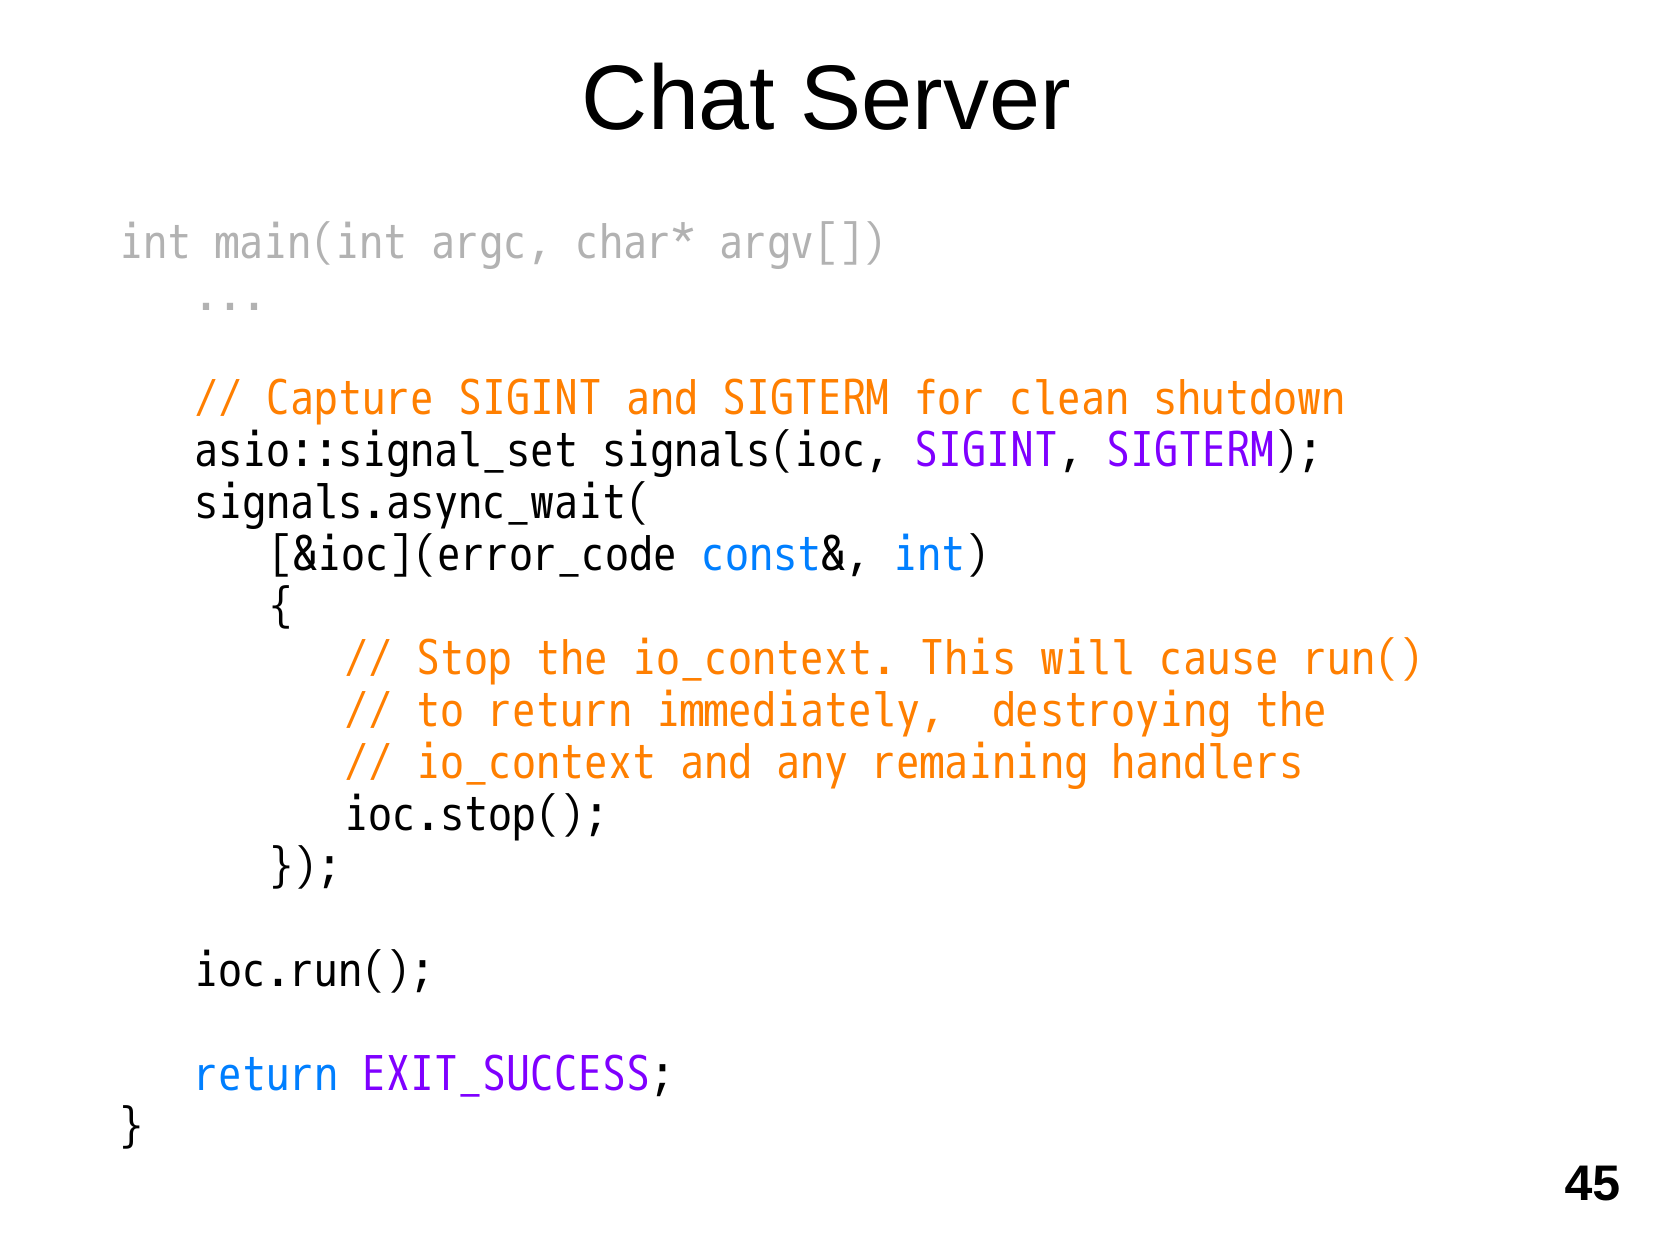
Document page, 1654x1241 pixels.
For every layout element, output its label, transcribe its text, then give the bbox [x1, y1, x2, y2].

title Chat Server [82, 15, 1571, 181]
text_box int main(int argc, char* argv[]) ... // Capture SIGINT and SIGTERM for clean shutdown asio::signal_set signals(ioc, SIGINT, SIGTERM); signals.async_wait( [&ioc](error_code const&, int) { // Stop the io_context. This will cause run() // to return immediately, destroying the // io_context and any remaining handlers ioc.stop(); }); ioc.run(); return EXIT_SUCCESS; } [104, 210, 1575, 1162]
